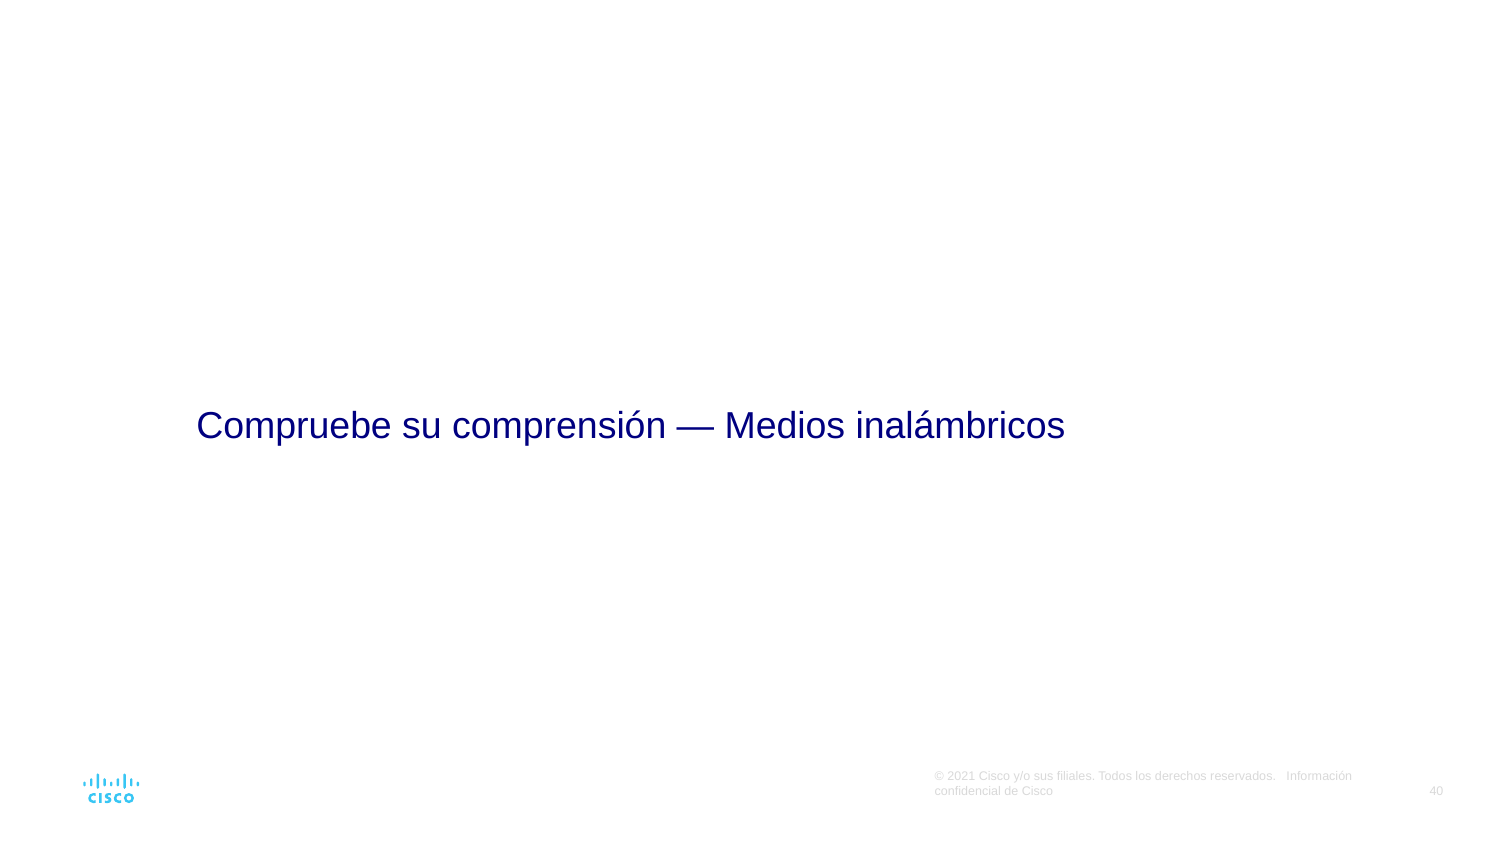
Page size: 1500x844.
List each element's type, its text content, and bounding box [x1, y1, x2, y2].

text_box Compruebe su comprensión — Medios inalámbricos [181, 397, 1300, 473]
